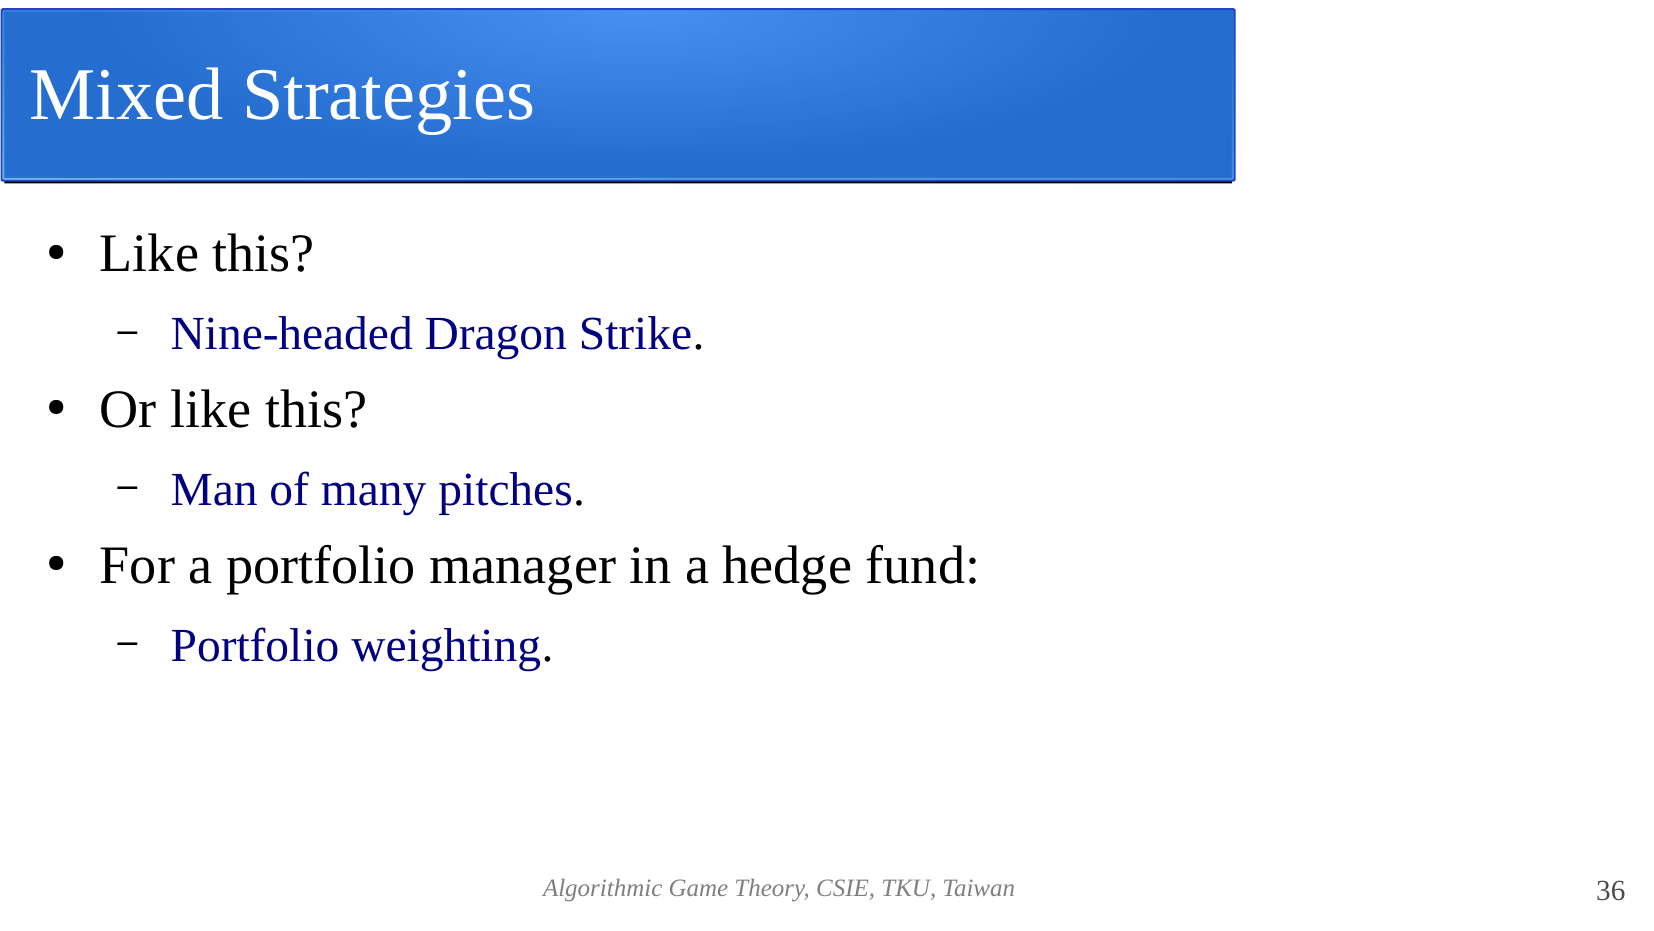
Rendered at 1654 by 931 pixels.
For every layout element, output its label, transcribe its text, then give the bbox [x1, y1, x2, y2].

list Like this? Nine-headed Dragon Strike. Or like this? Man of many pitches. For a portfolio manager in a hedge fund: Portfolio weighting. [28, 223, 1518, 764]
title Mixed Strategies [29, 17, 1138, 172]
